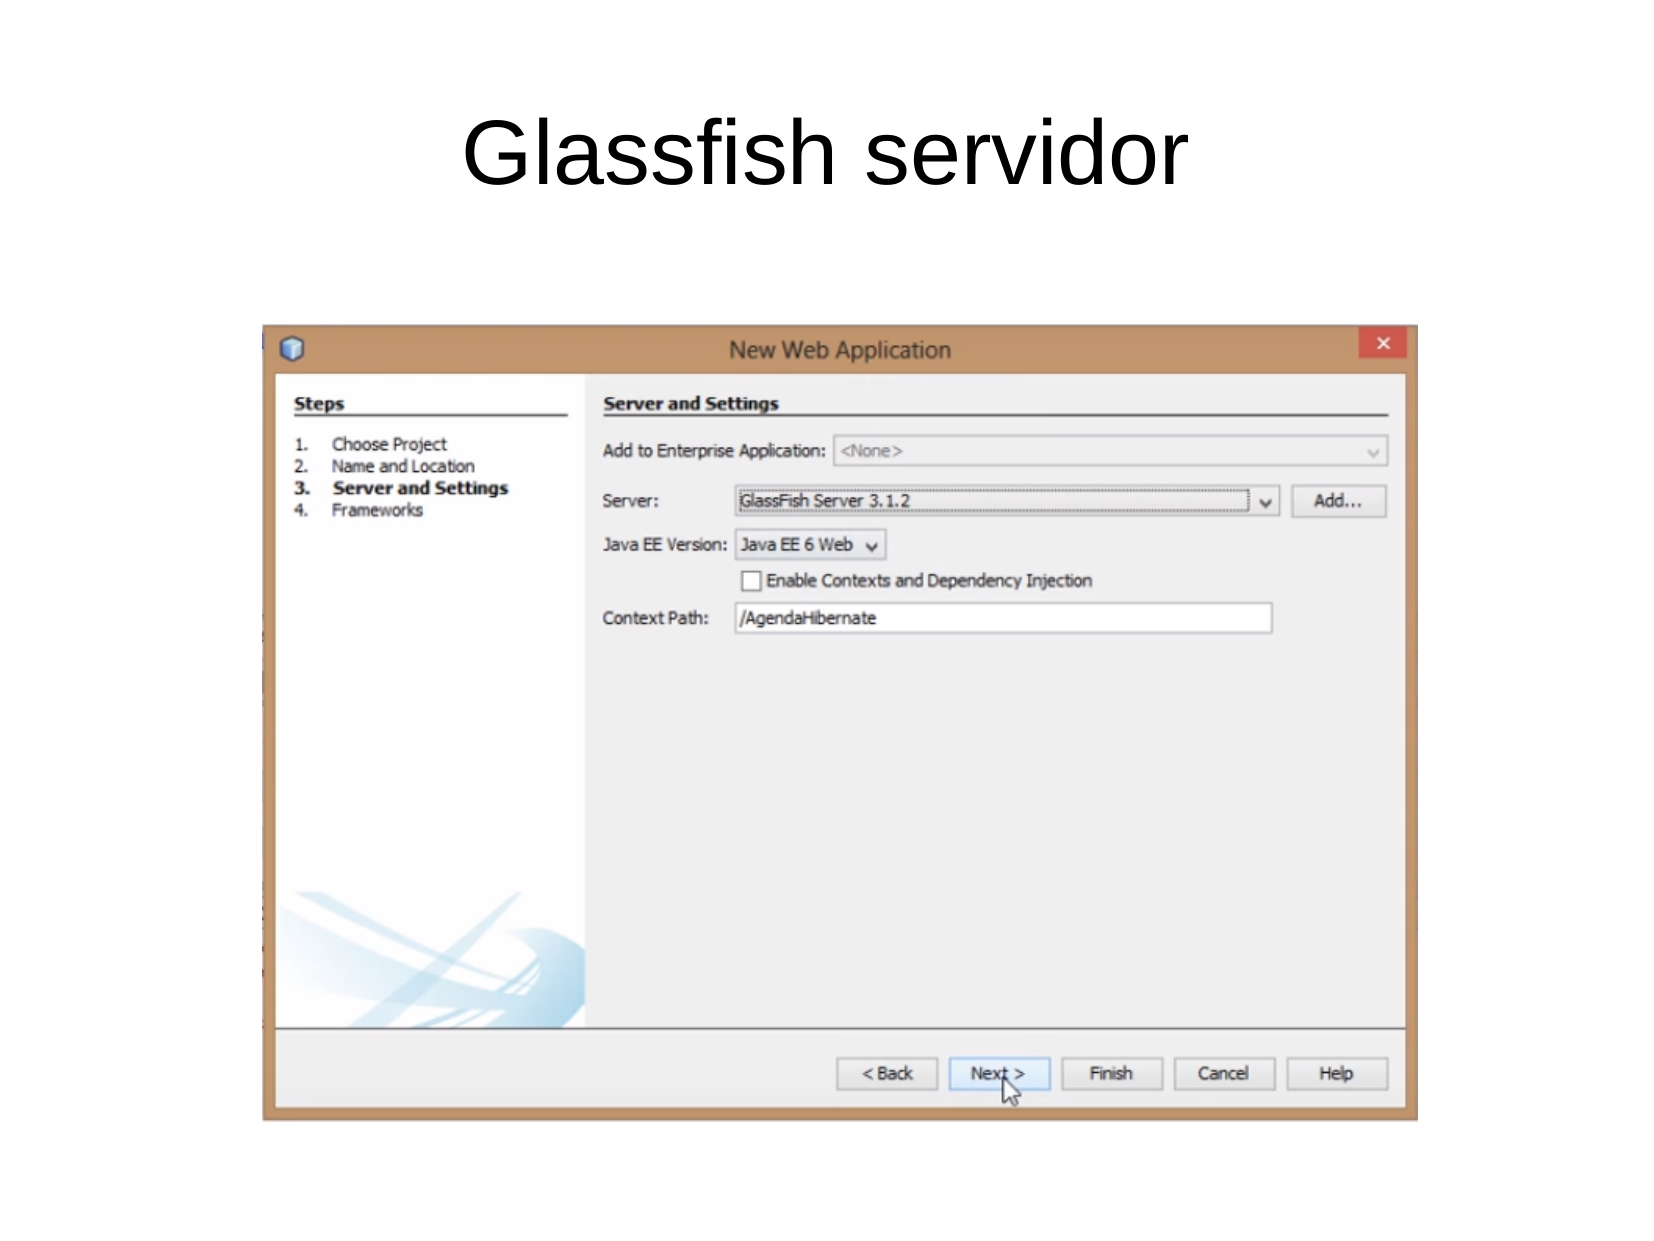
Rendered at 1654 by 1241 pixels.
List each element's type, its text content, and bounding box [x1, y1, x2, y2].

title Glassfish servidor [82, 49, 1571, 257]
picture [262, 324, 1418, 1122]
